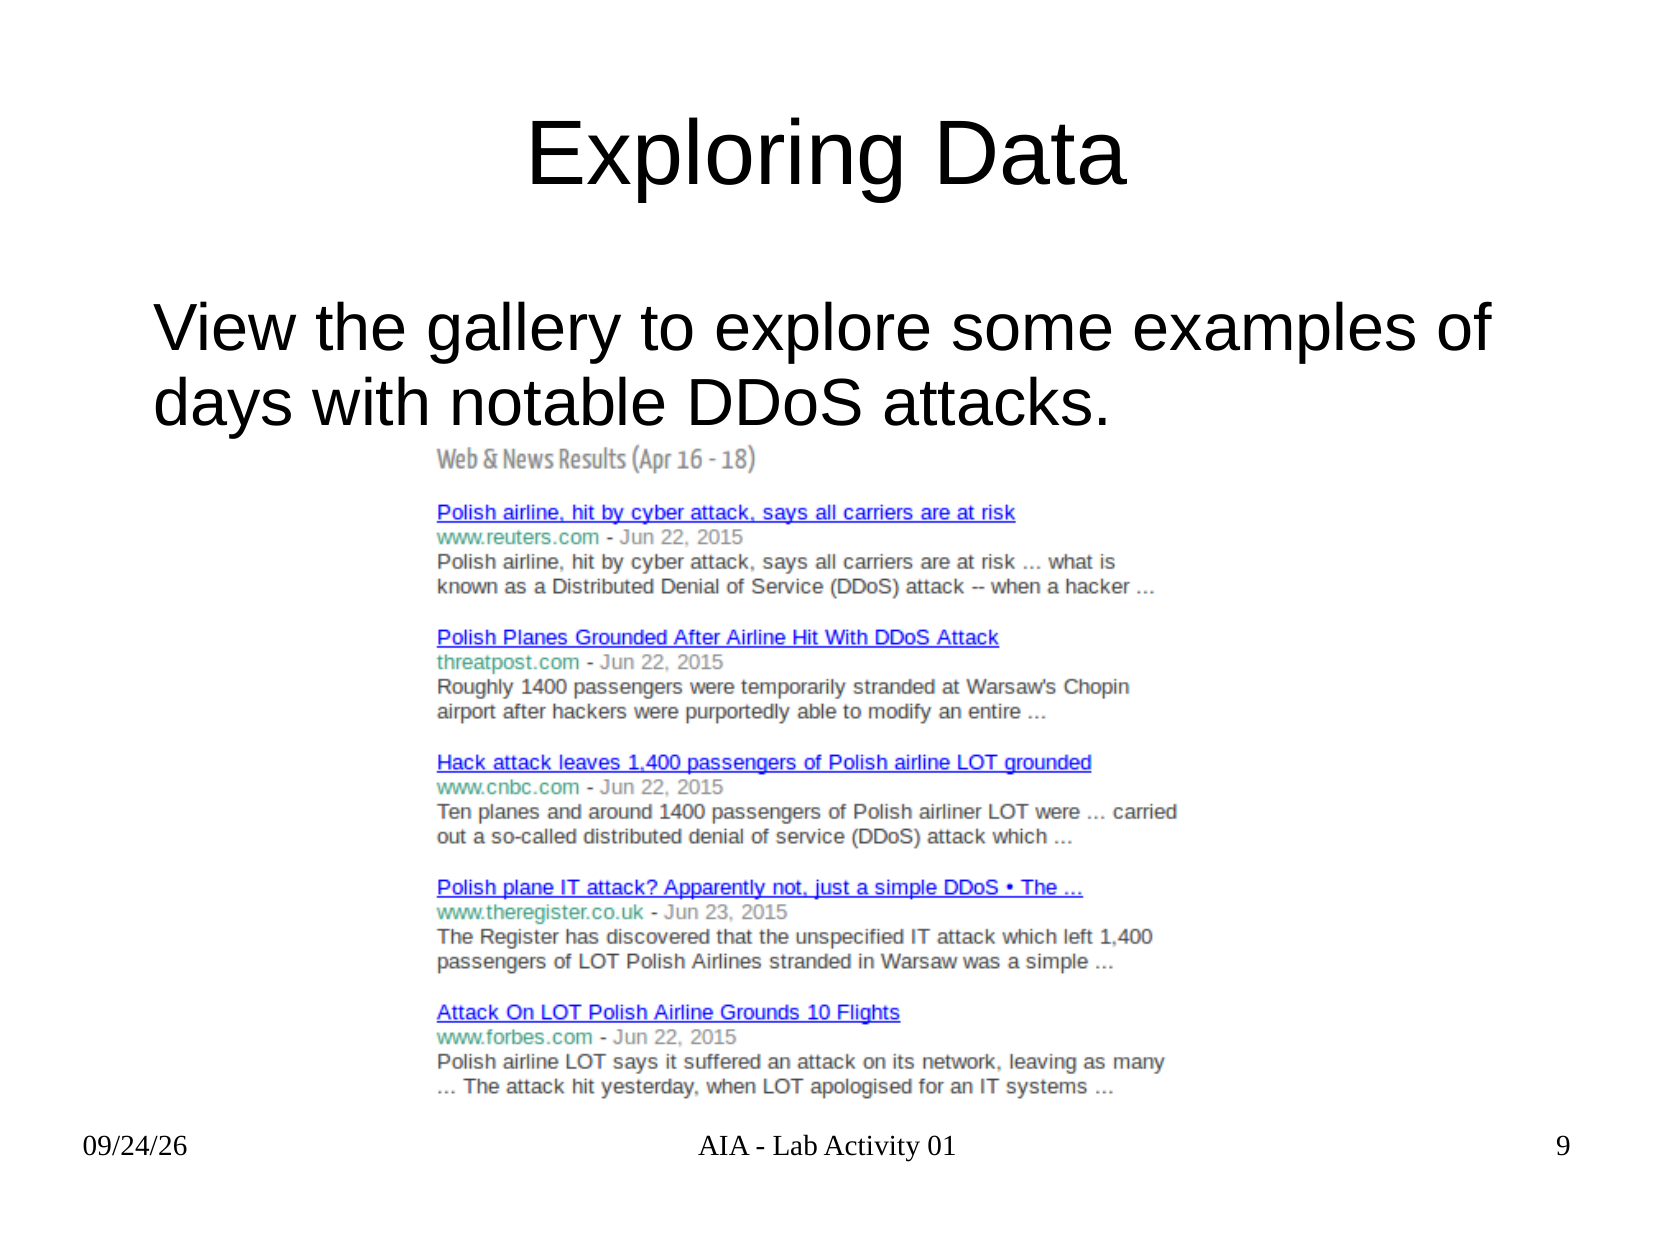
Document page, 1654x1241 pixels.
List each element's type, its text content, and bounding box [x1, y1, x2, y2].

picture [424, 431, 1220, 1126]
title Exploring Data [82, 49, 1571, 257]
list View the gallery to explore some examples of days with notable DDoS attacks. [82, 290, 1571, 1010]
